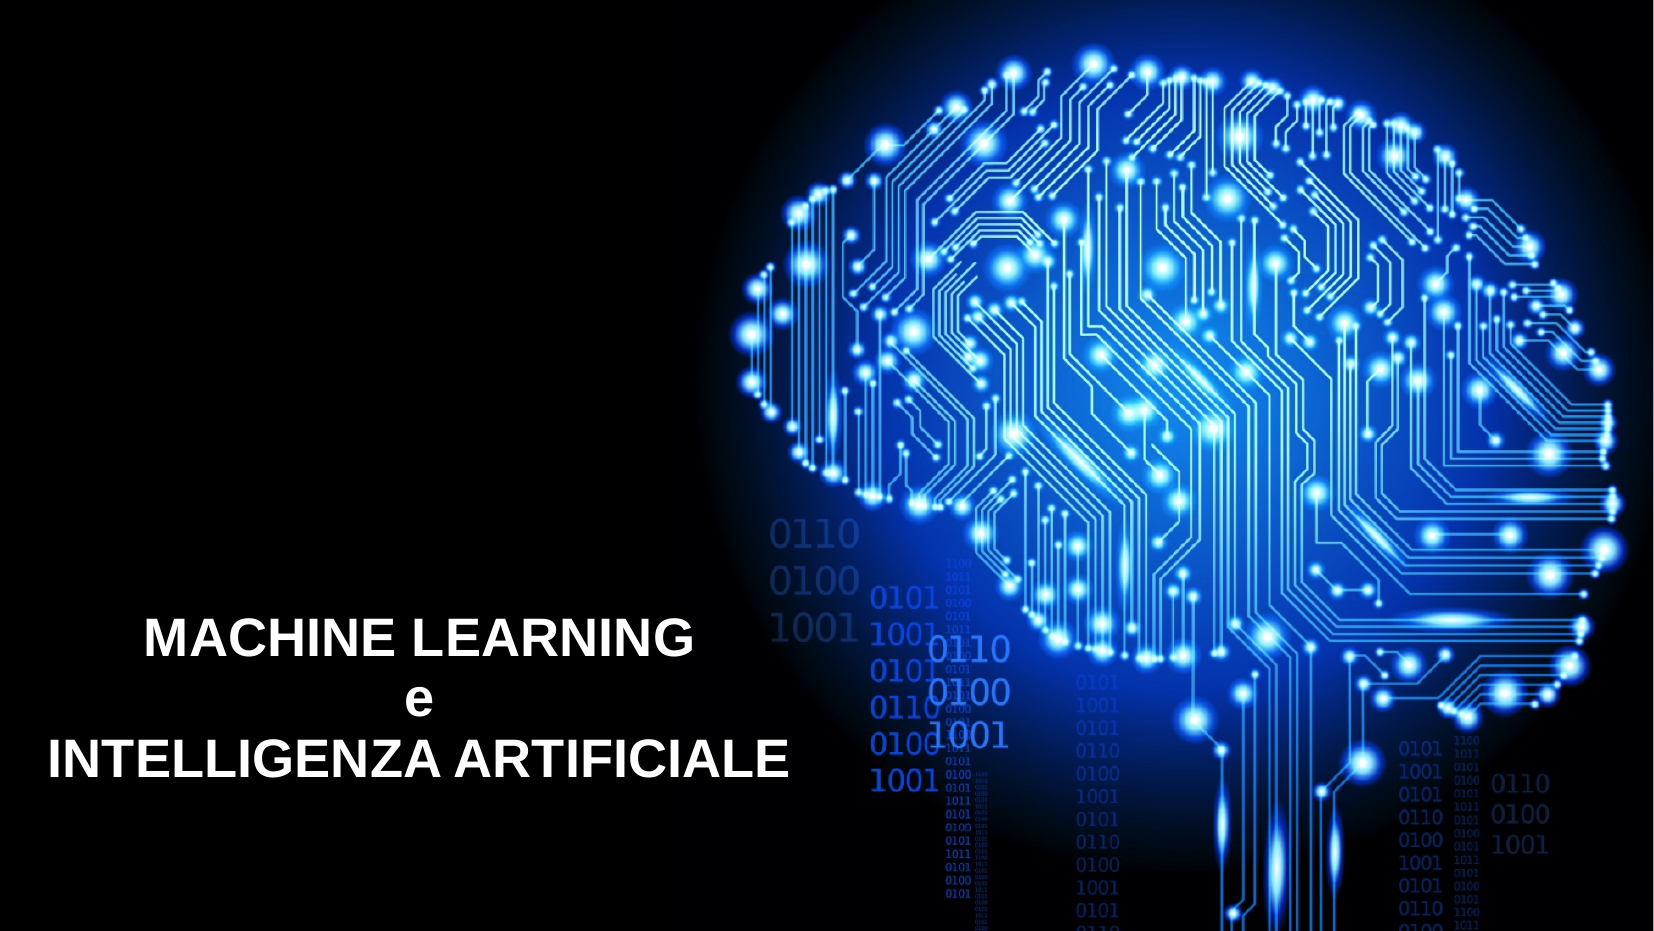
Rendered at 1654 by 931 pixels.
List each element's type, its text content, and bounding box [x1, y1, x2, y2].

text_box MACHINE LEARNING e INTELLIGENZA ARTIFICIALE [15, 600, 826, 931]
picture [0, 0, 1654, 931]
